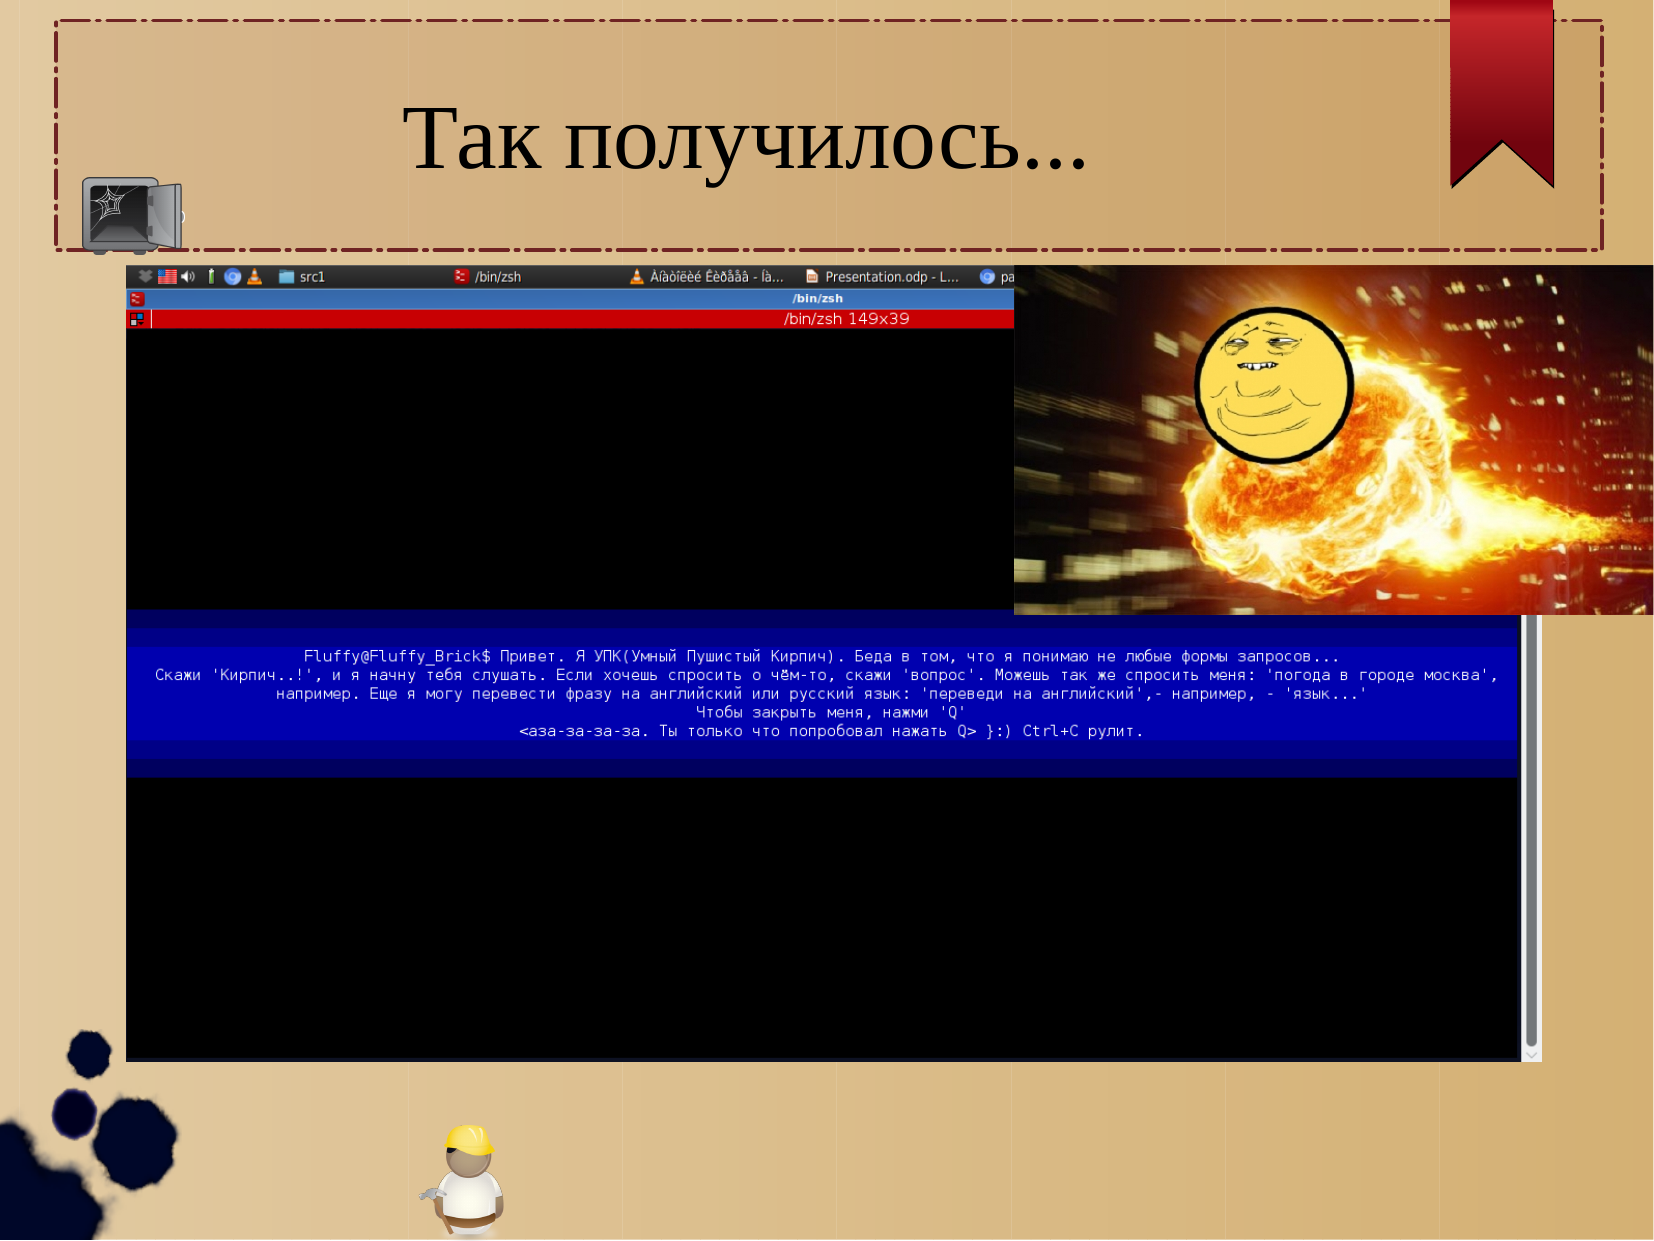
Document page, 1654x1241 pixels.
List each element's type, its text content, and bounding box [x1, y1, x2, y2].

picture [413, 1121, 513, 1241]
picture [126, 265, 1654, 1062]
title Так получилось... [82, 47, 1412, 229]
picture [82, 177, 185, 255]
